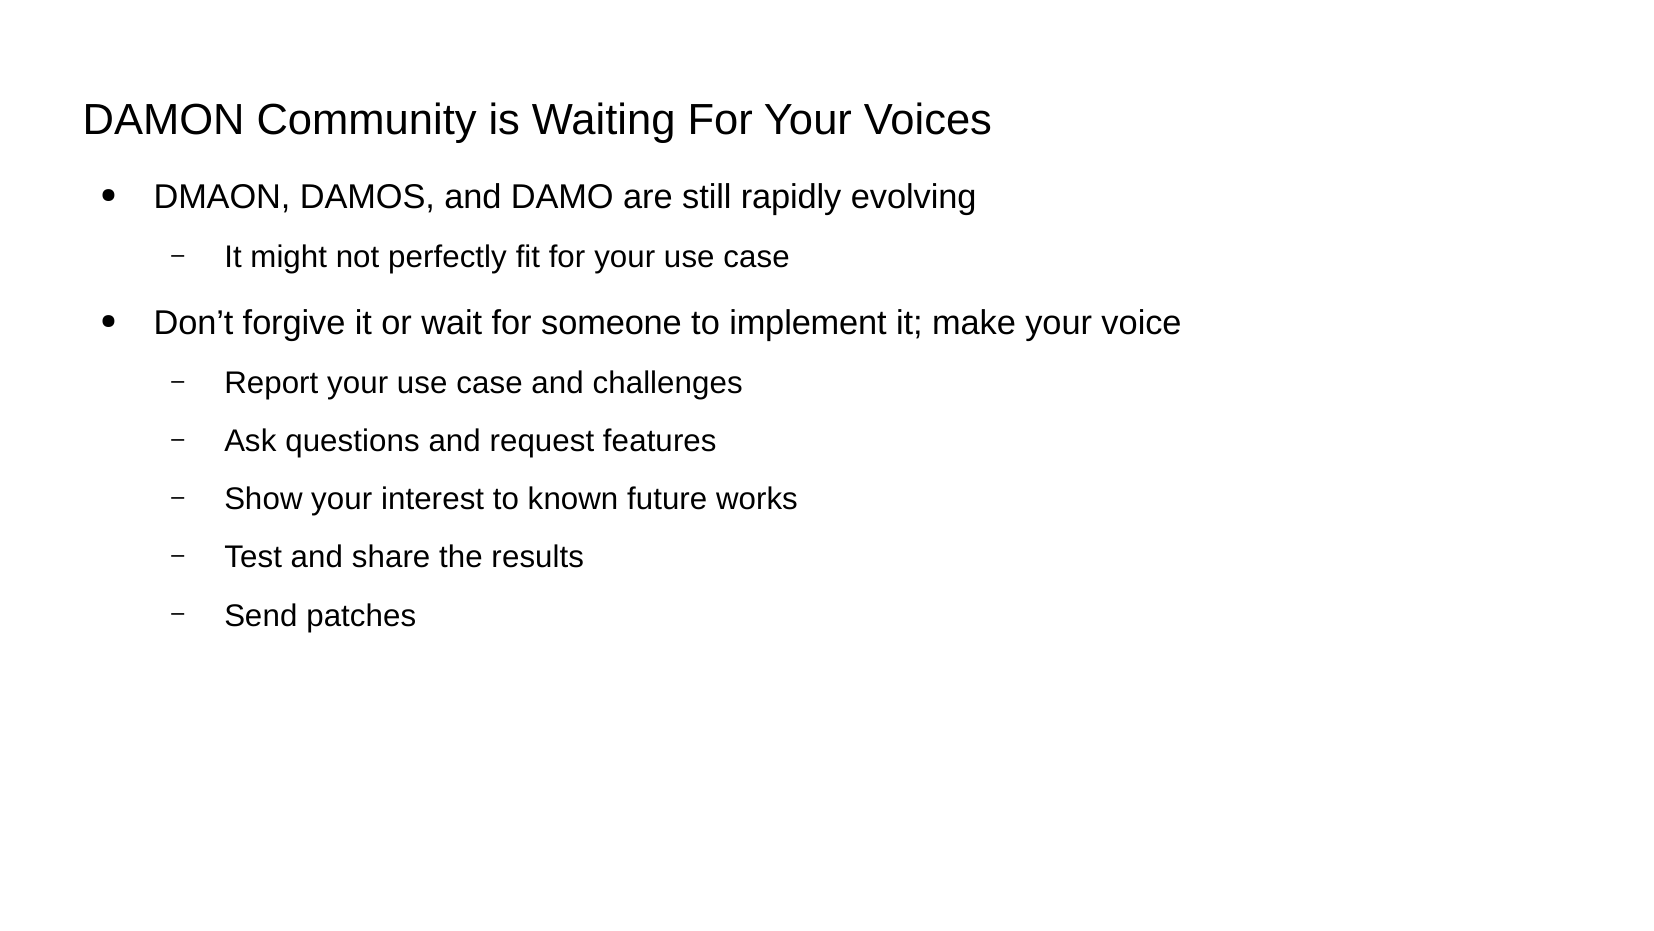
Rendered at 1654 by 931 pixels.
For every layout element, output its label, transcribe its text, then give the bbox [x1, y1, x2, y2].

list DMAON, DAMOS, and DAMO are still rapidly evolving It might not perfectly fit for your use case Don’t forgive it or wait for someone to implement it; make your voice Report your use case and challenges Ask questions and request features Show your interest to known future works Test and share the results Send patches [82, 177, 1571, 833]
title DAMON Community is Waiting For Your Voices [82, 81, 1571, 157]
